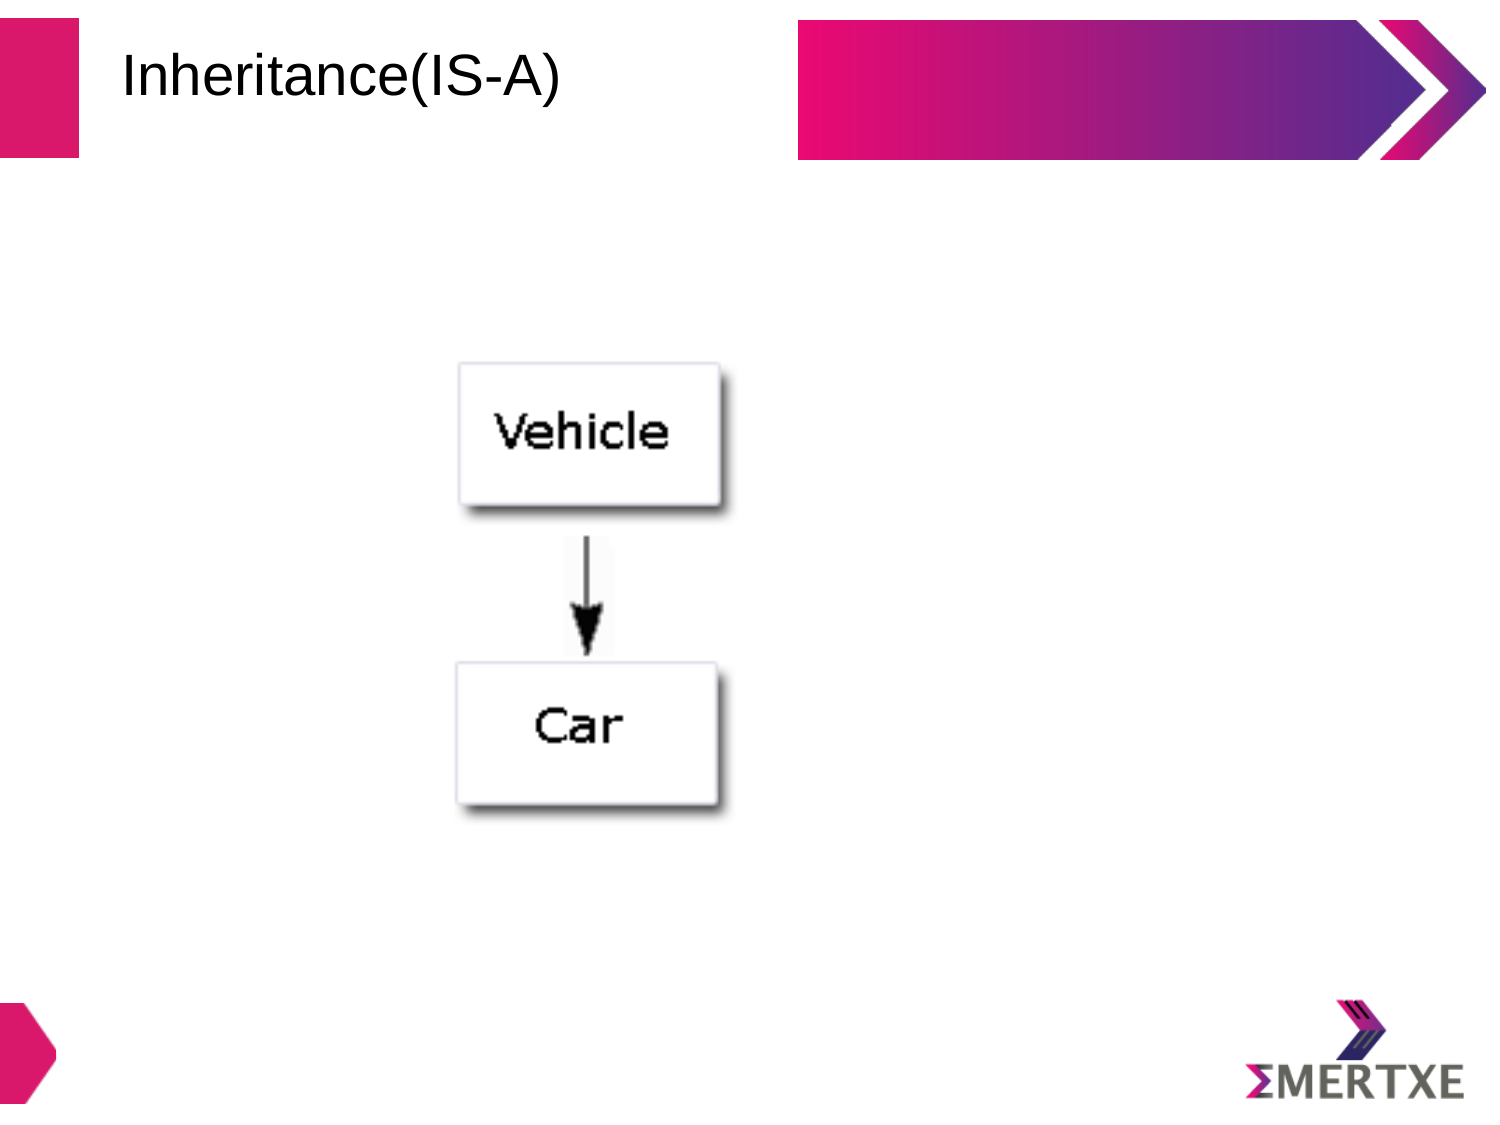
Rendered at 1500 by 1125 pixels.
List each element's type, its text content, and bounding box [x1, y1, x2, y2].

text_box Inheritance(IS-A) [106, 35, 721, 158]
picture [798, 20, 1486, 160]
picture [1245, 996, 1465, 1099]
picture [271, 330, 943, 839]
